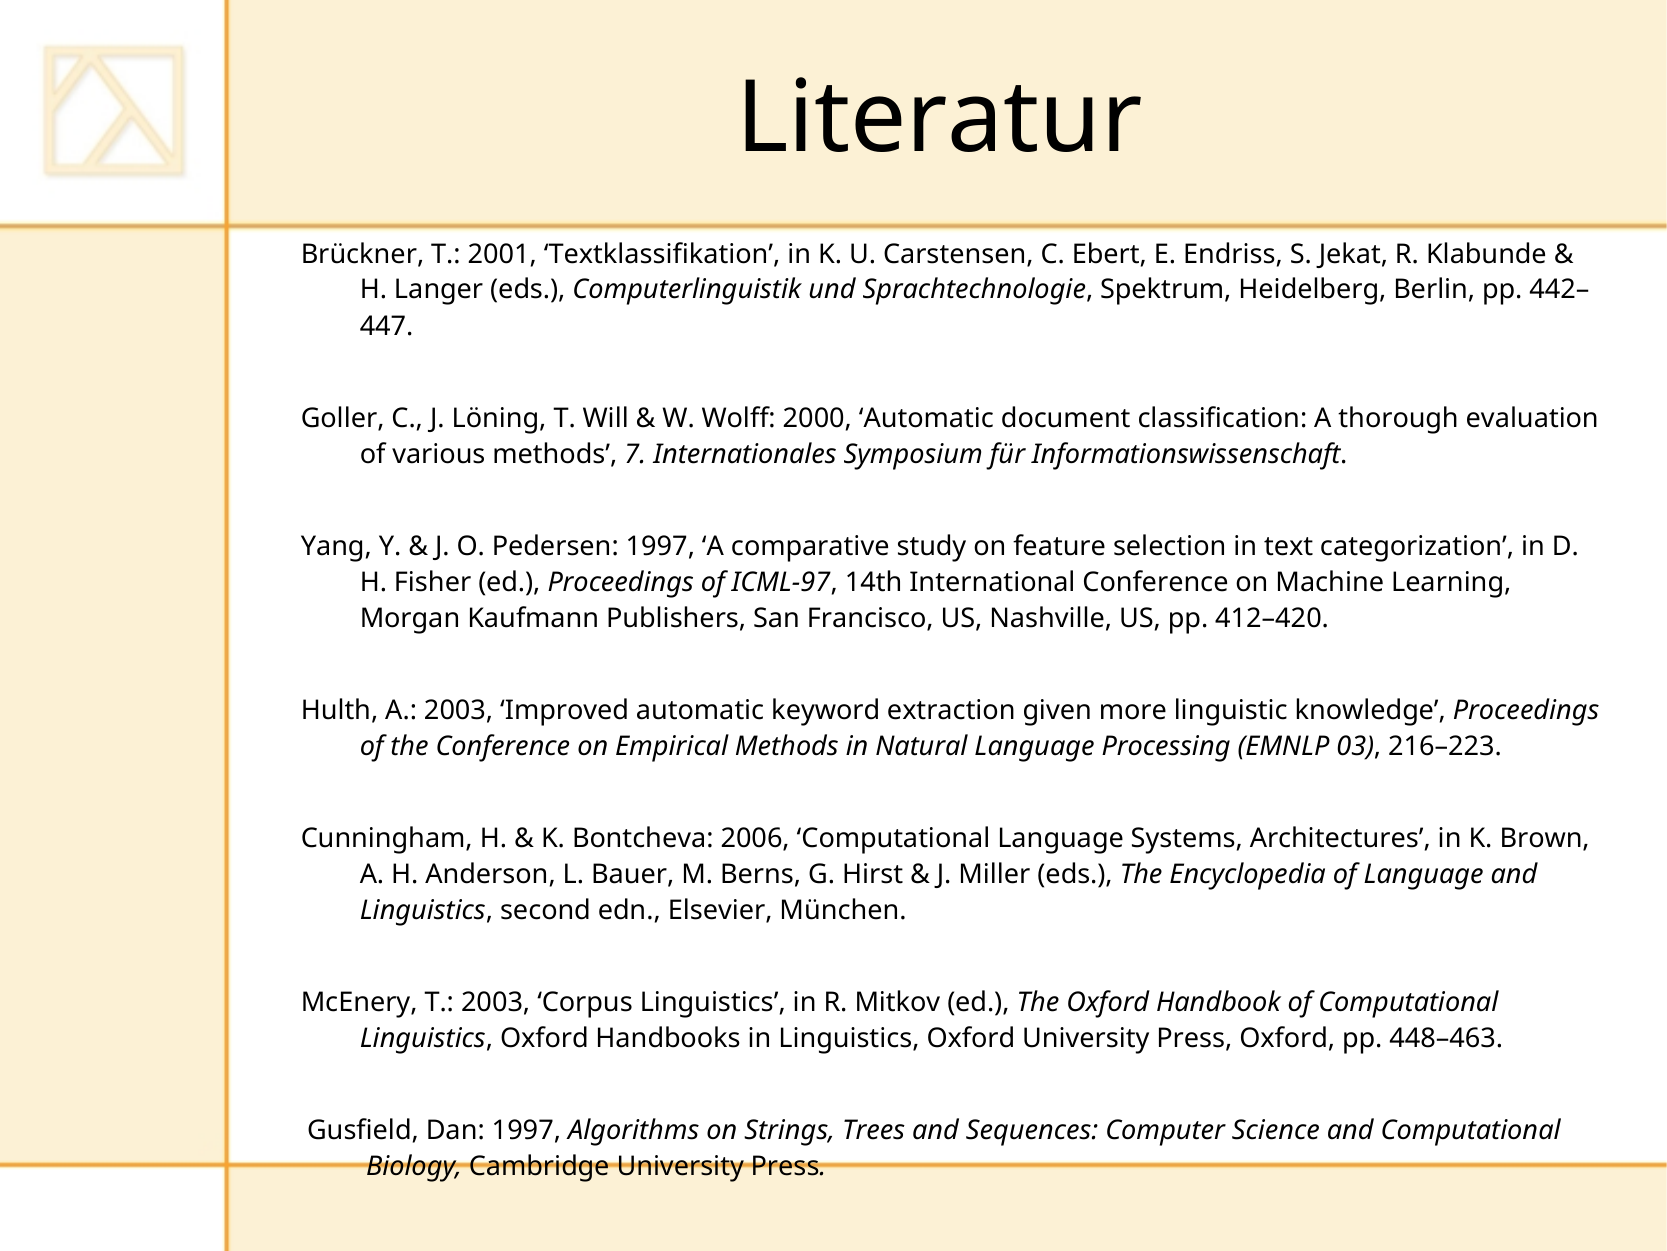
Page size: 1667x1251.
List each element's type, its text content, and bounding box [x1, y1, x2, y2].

list Brückner, T.: 2001, ‘Textklassifikation’, in K. U. Carstensen, C. Ebert, E. Endriss, S. Jekat, R. Klabunde & H. Langer (eds.), Computerlinguistik und Sprachtechnologie, Spektrum, Heidelberg, Berlin, pp. 442–447. Goller, C., J. Löning, T. Will & W. Wolff: 2000, ‘Automatic document classification: A thorough evaluation of various methods’, 7. Internationales Symposium für Informationswissenschaft. Yang, Y. & J. O. Pedersen: 1997, ‘A comparative study on feature selection in text categorization’, in D. H. Fisher (ed.), Proceedings of ICML-97, 14th International Conference on Machine Learning, Morgan Kaufmann Publishers, San Francisco, US, Nashville, US, pp. 412–420. Hulth, A.: 2003, ‘Improved automatic keyword extraction given more linguistic knowledge’, Proceedings of the Conference on Empirical Methods in Natural Language Processing (EMNLP 03), 216–223. Cunningham, H. & K. Bontcheva: 2006, ‘Computational Language Systems, Architectures’, in K. Brown, A. H. Anderson, L. Bauer, M. Berns, G. Hirst & J. Miller (eds.), The Encyclopedia of Language and Linguistics, second edn., Elsevier, München. McEnery, T.: 2003, ‘Corpus Linguistics’, in R. Mitkov (ed.), The Oxford Handbook of Computational Linguistics, Oxford Handbooks in Linguistics, Oxford University Press, Oxford, pp. 448–463. Gusfield, Dan: 1997, Algorithms on Strings, Trees and Sequences: Computer Science and Computational Biology, Cambridge University Press. [265, 236, 1608, 1182]
title Literatur [268, 0, 1611, 238]
picture [0, 0, 1667, 1251]
